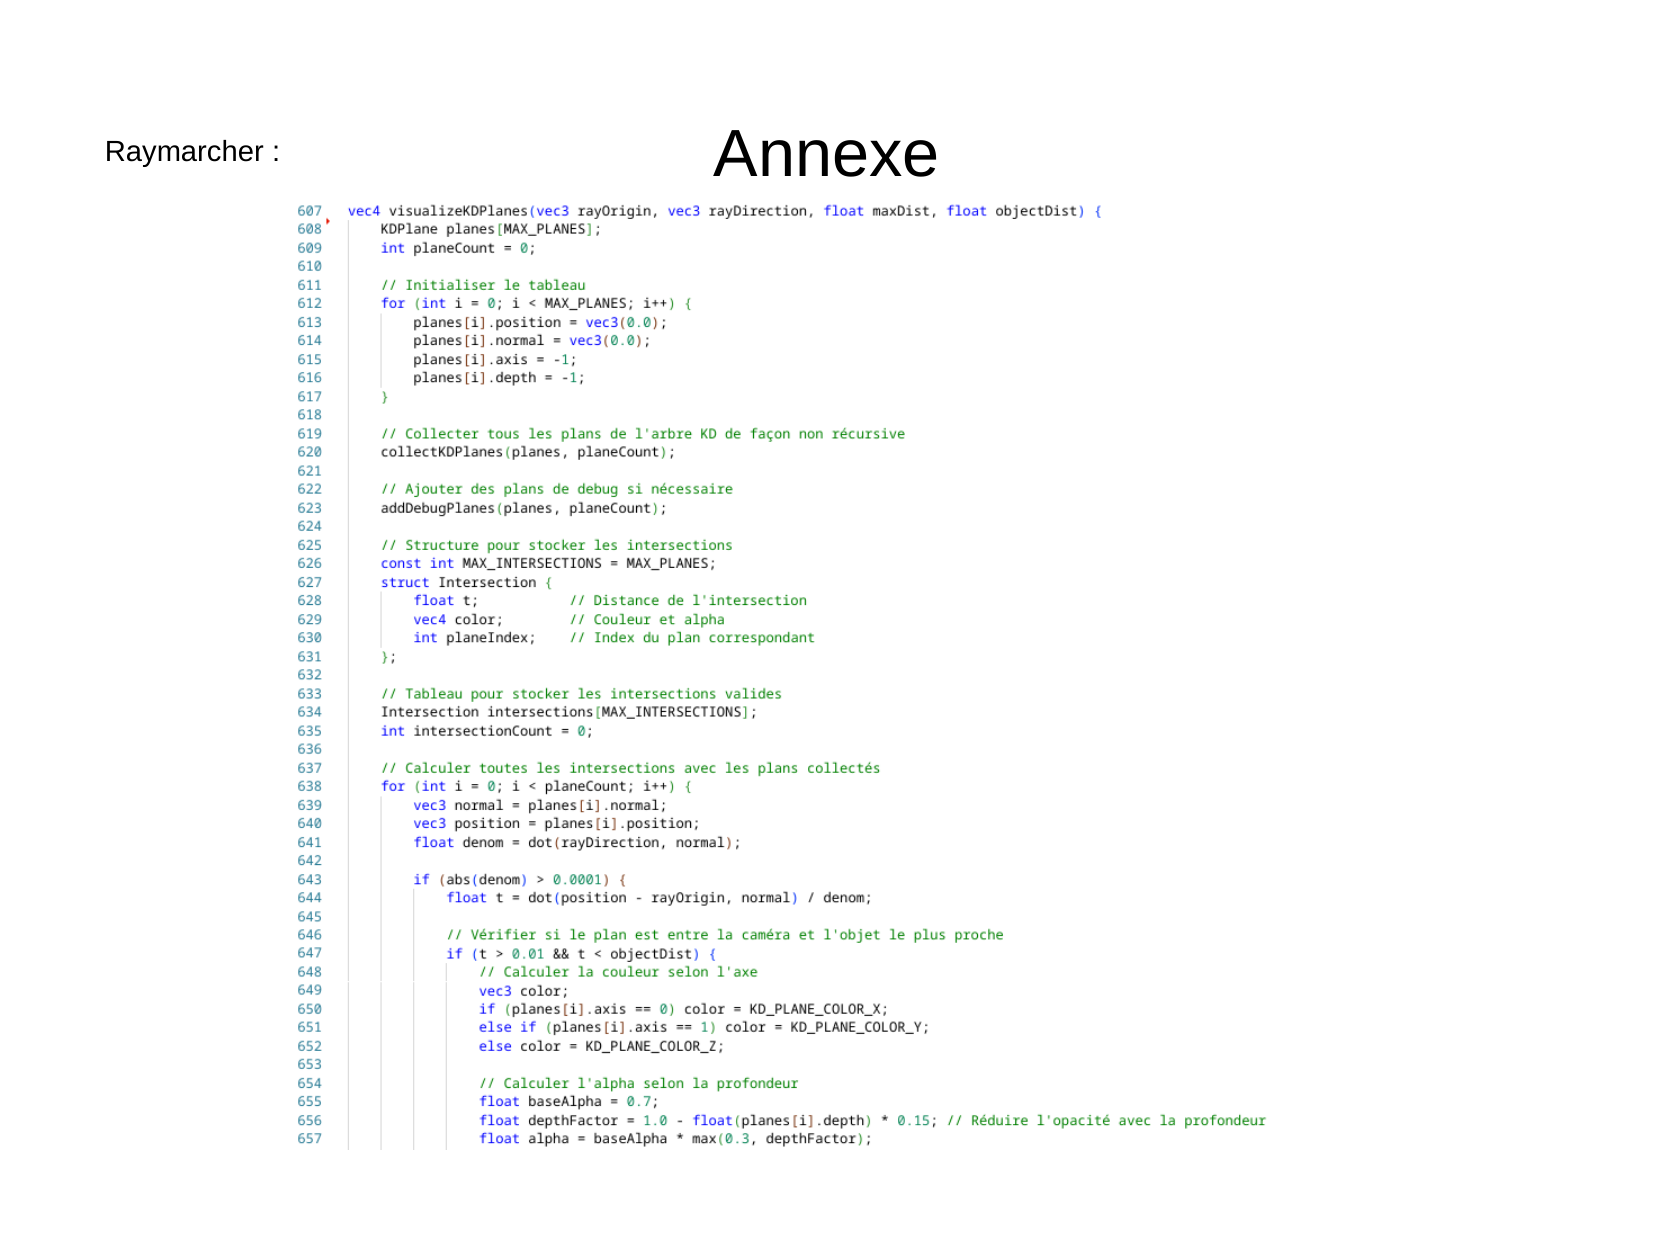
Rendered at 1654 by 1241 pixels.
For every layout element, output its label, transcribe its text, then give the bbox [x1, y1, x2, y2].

title Annexe [82, 49, 1571, 257]
text_box Raymarcher : [90, 127, 305, 176]
picture [286, 201, 1345, 1150]
